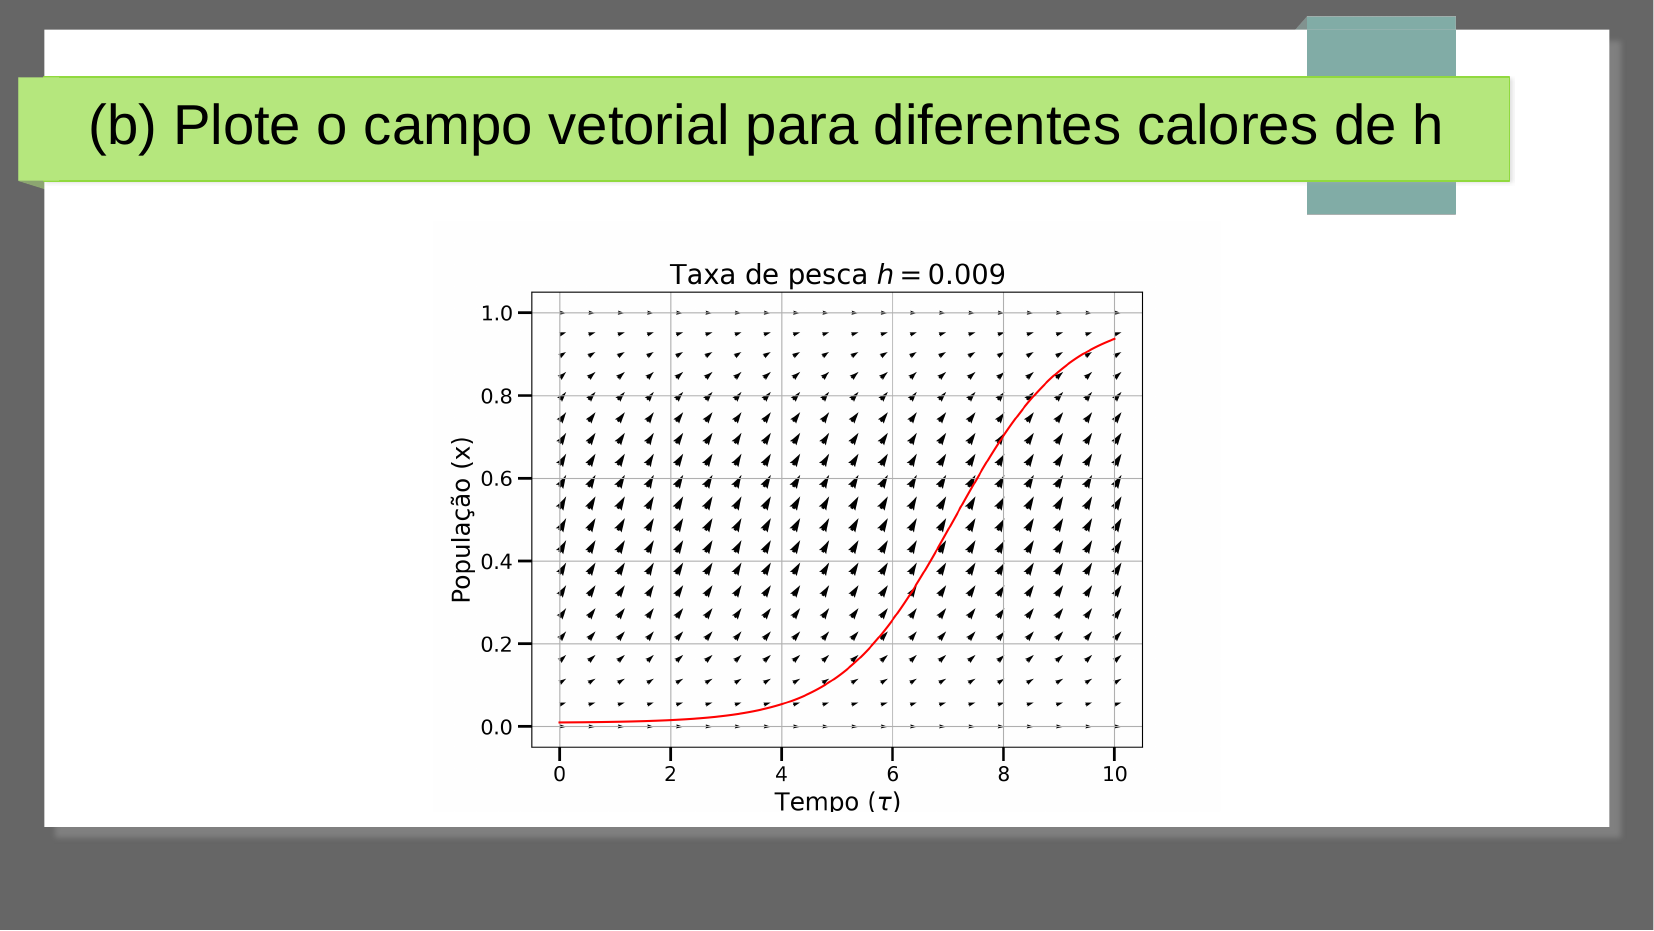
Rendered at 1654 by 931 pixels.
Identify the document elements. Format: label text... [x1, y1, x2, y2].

picture [433, 221, 1221, 813]
title (b) Plote o campo vetorial para diferentes calores de h [88, 73, 1506, 178]
